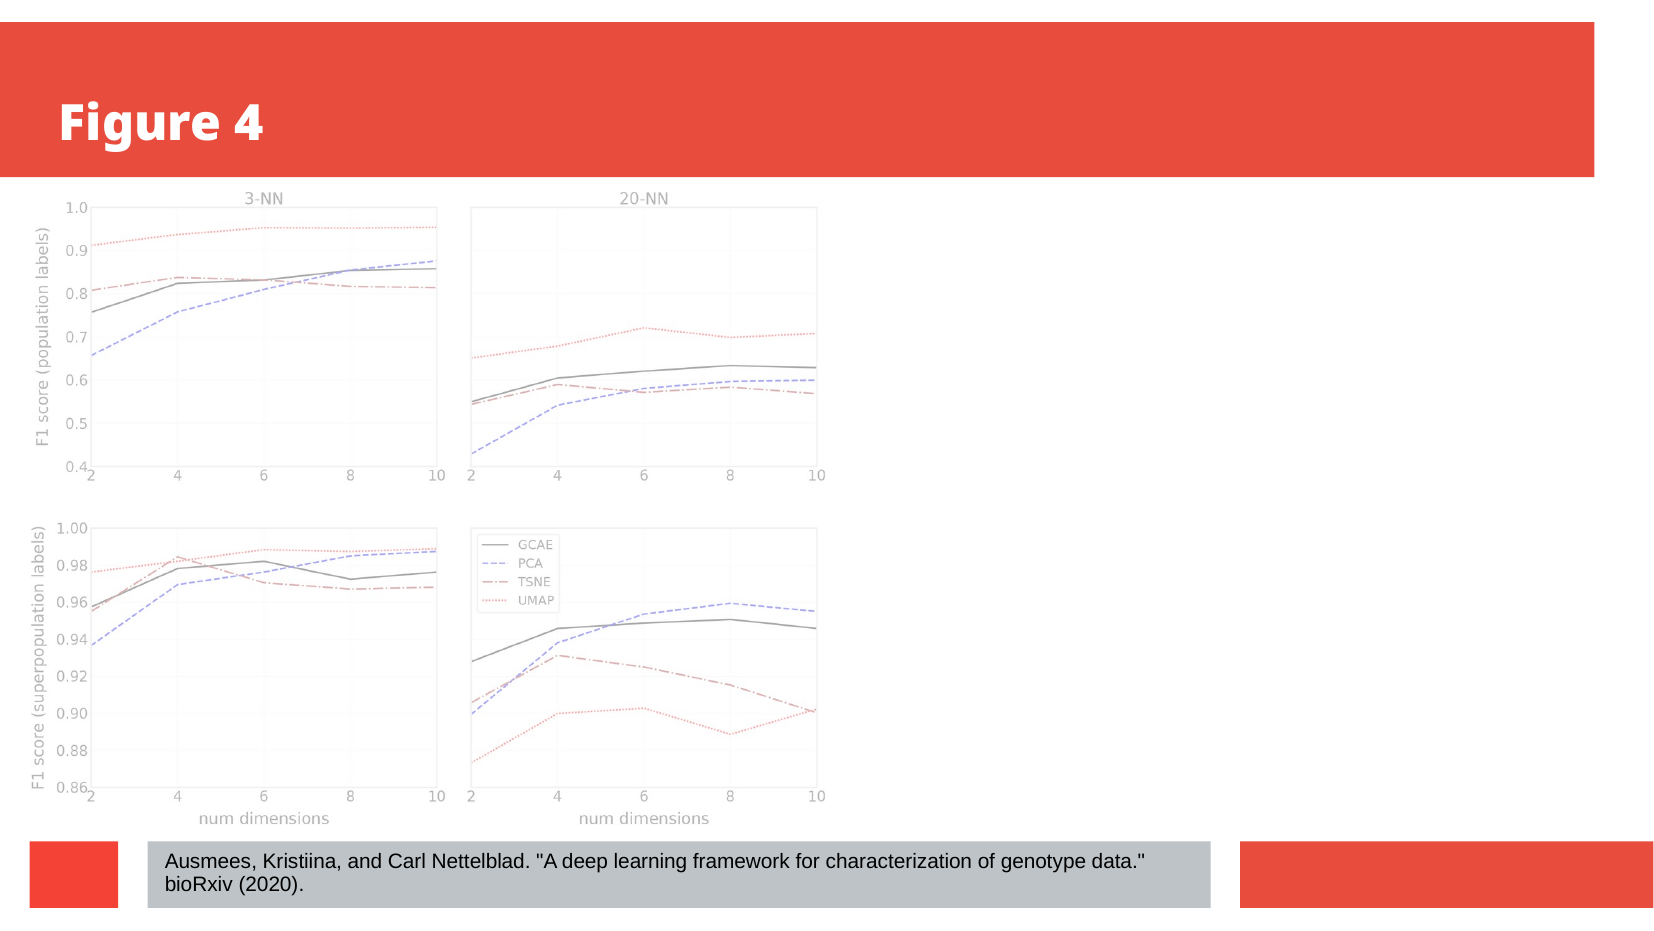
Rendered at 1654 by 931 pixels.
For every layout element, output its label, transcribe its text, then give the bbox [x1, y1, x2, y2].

title Figure 4 [59, 44, 1595, 156]
text_box [29, 180, 866, 826]
text_box Ausmees, Kristiina, and Carl Nettelblad. "A deep learning framework for characterization of genotype data." bioRxiv (2020). [150, 842, 1186, 904]
